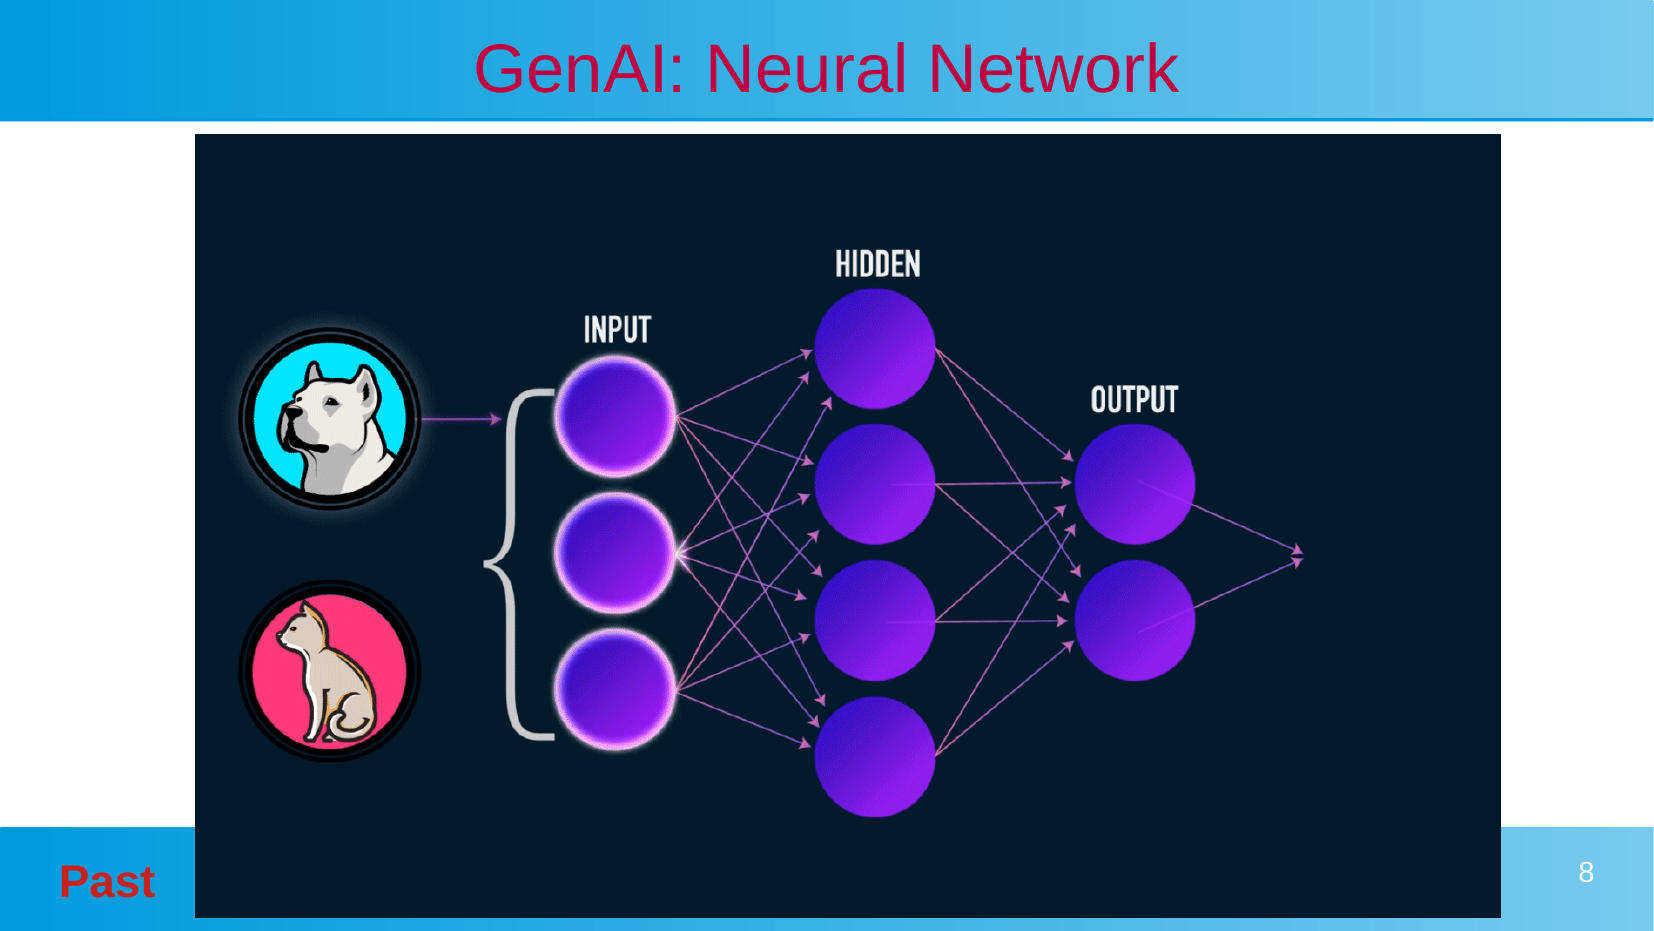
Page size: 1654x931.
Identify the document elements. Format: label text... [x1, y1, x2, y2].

picture [195, 134, 1501, 918]
title GenAI: Neural Network [59, 29, 1595, 108]
